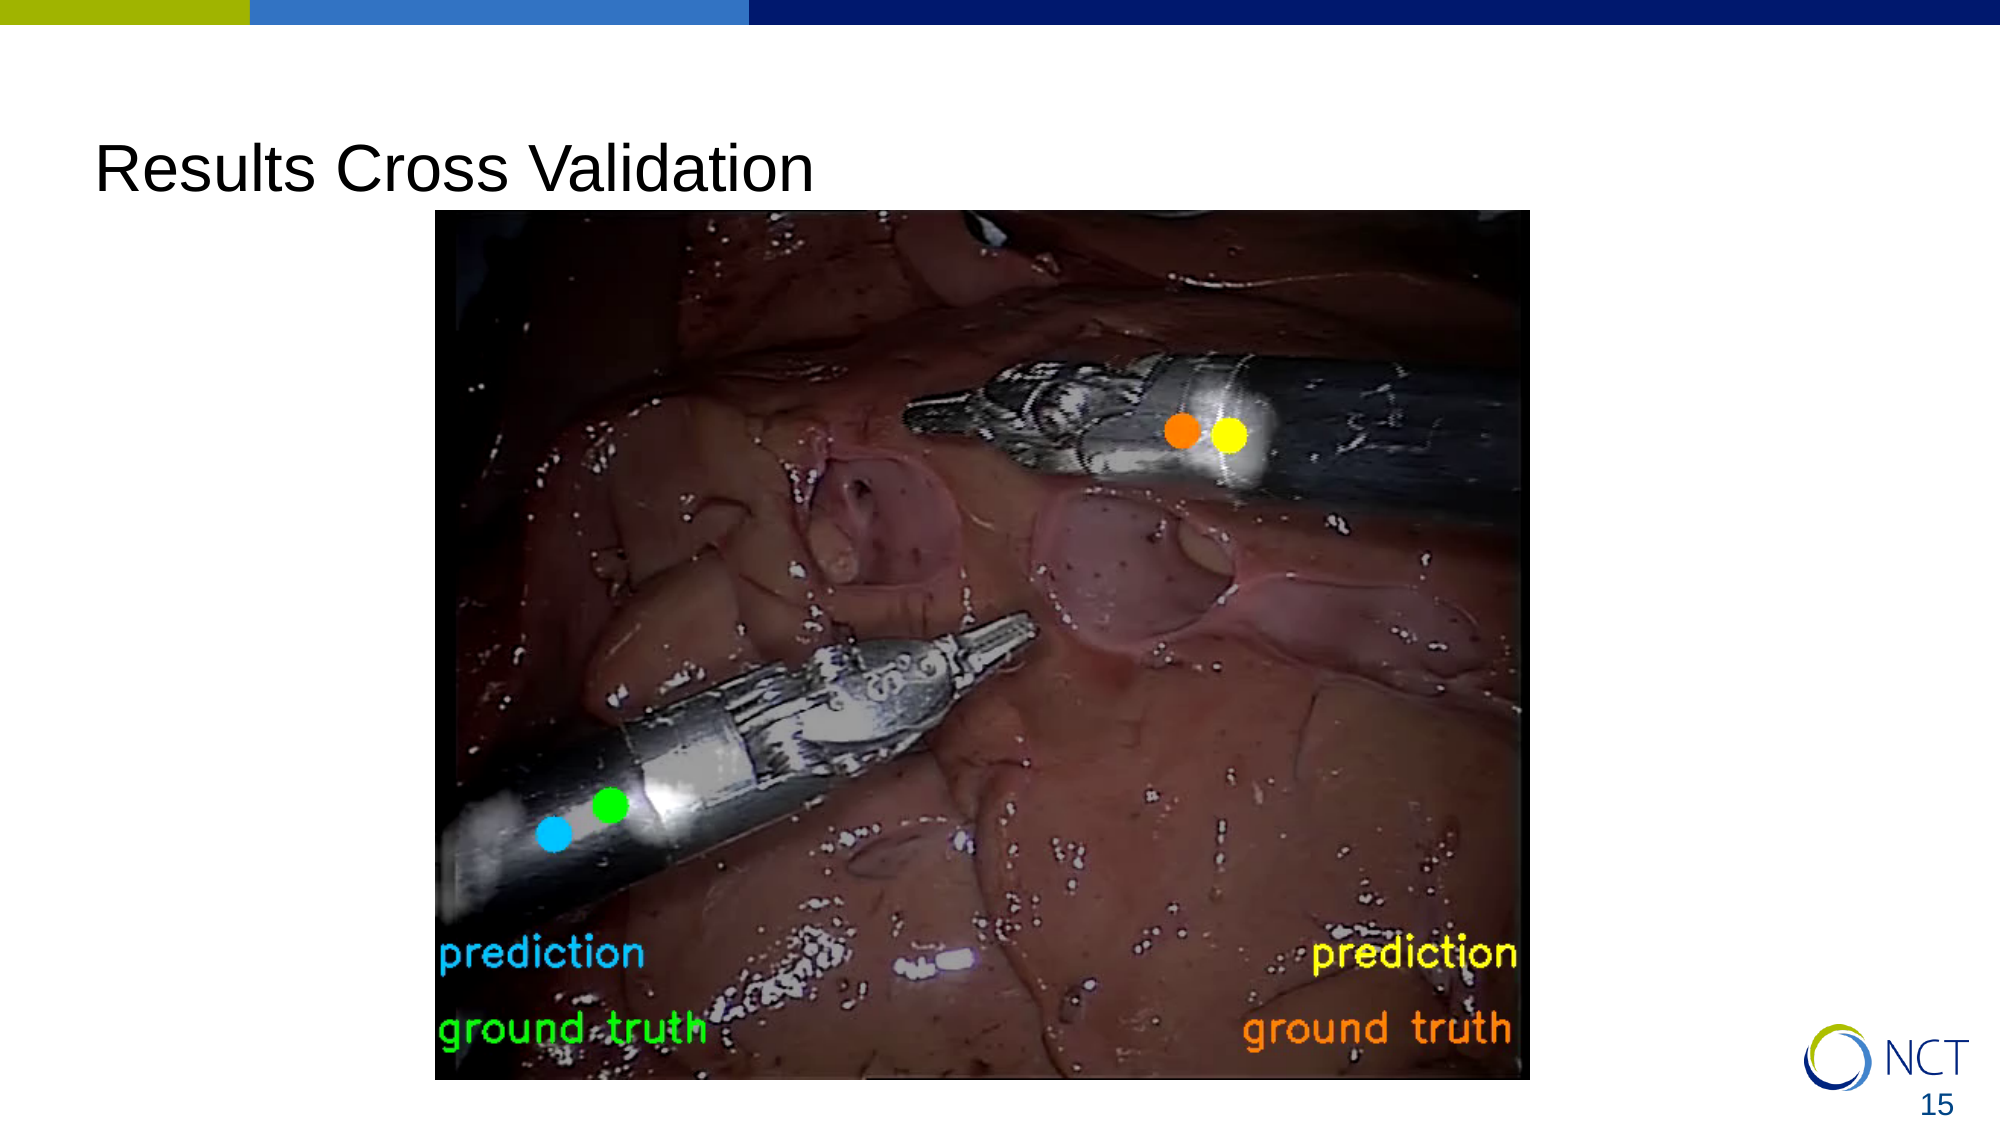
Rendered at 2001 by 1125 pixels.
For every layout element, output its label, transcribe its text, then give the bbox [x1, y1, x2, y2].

title Results Cross Validation [94, 75, 1886, 263]
picture [1804, 1024, 1969, 1091]
text_box 15 [1905, 1080, 1981, 1125]
text_box [435, 210, 1531, 1080]
